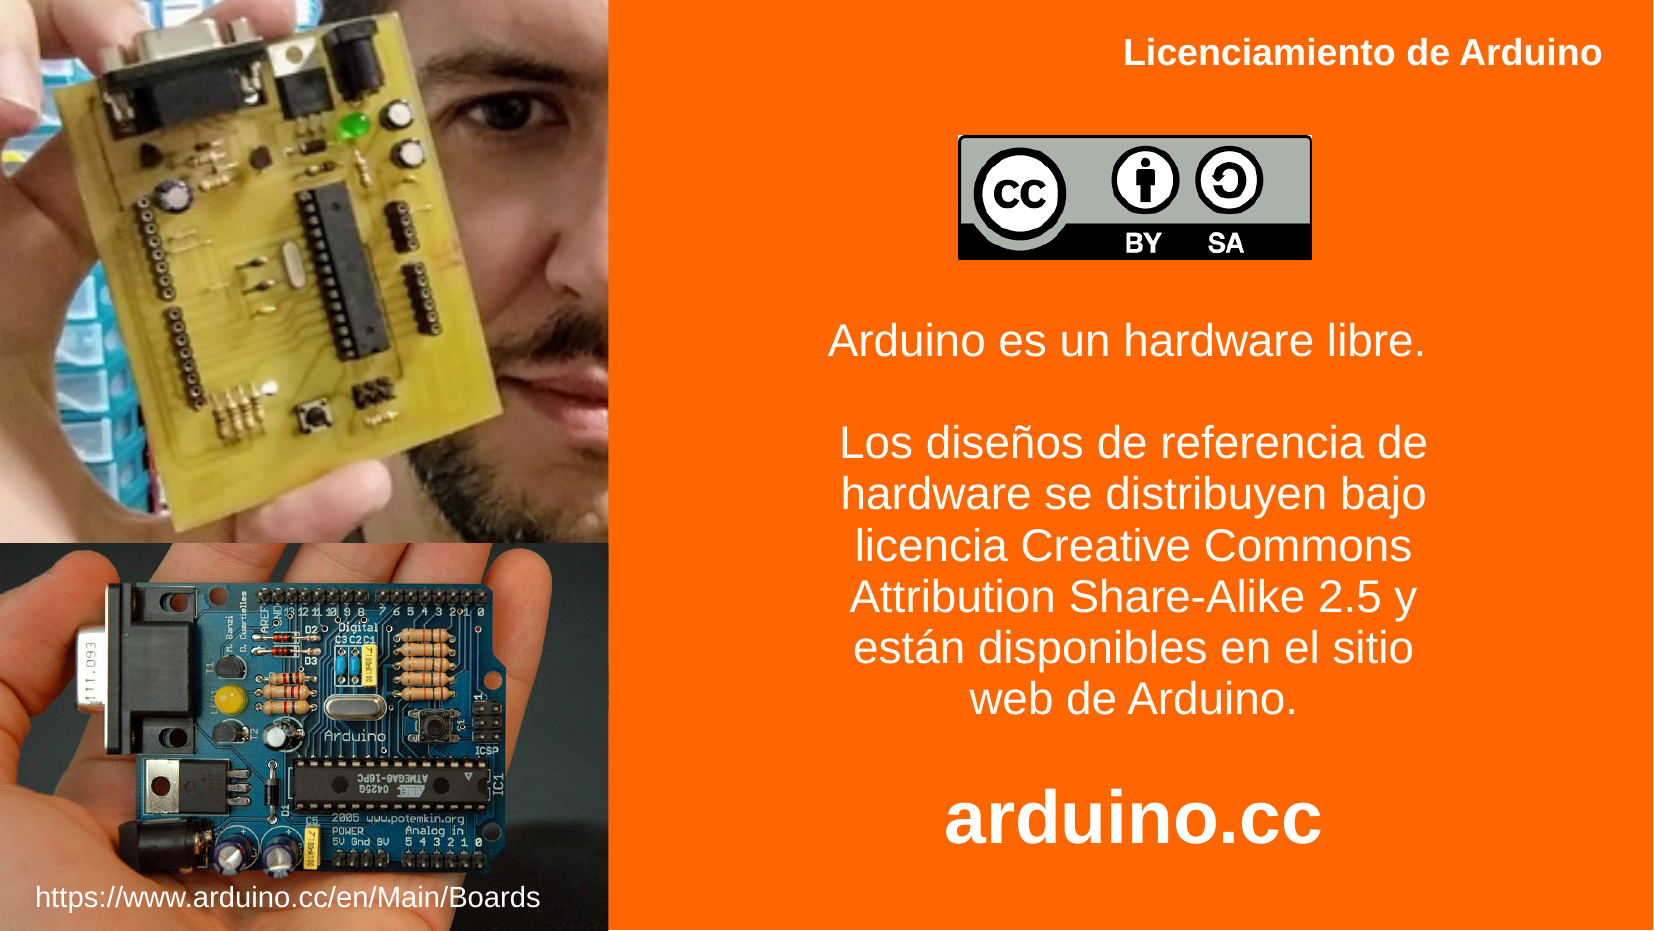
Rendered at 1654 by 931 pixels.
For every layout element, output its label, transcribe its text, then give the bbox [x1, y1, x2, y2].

text_box Arduino es un hardware libre. Los diseños de referencia de hardware se distribuyen bajo licencia Creative Commons Attribution Share-Alike 2.5 y están disponibles en el sitio web de Arduino. arduino.cc [803, 307, 1465, 869]
text_box https://www.arduino.cc/en/Main/Boards [20, 874, 697, 931]
text_box Licenciamiento de Arduino [1062, 23, 1619, 81]
picture [0, 0, 609, 931]
picture [958, 135, 1312, 260]
